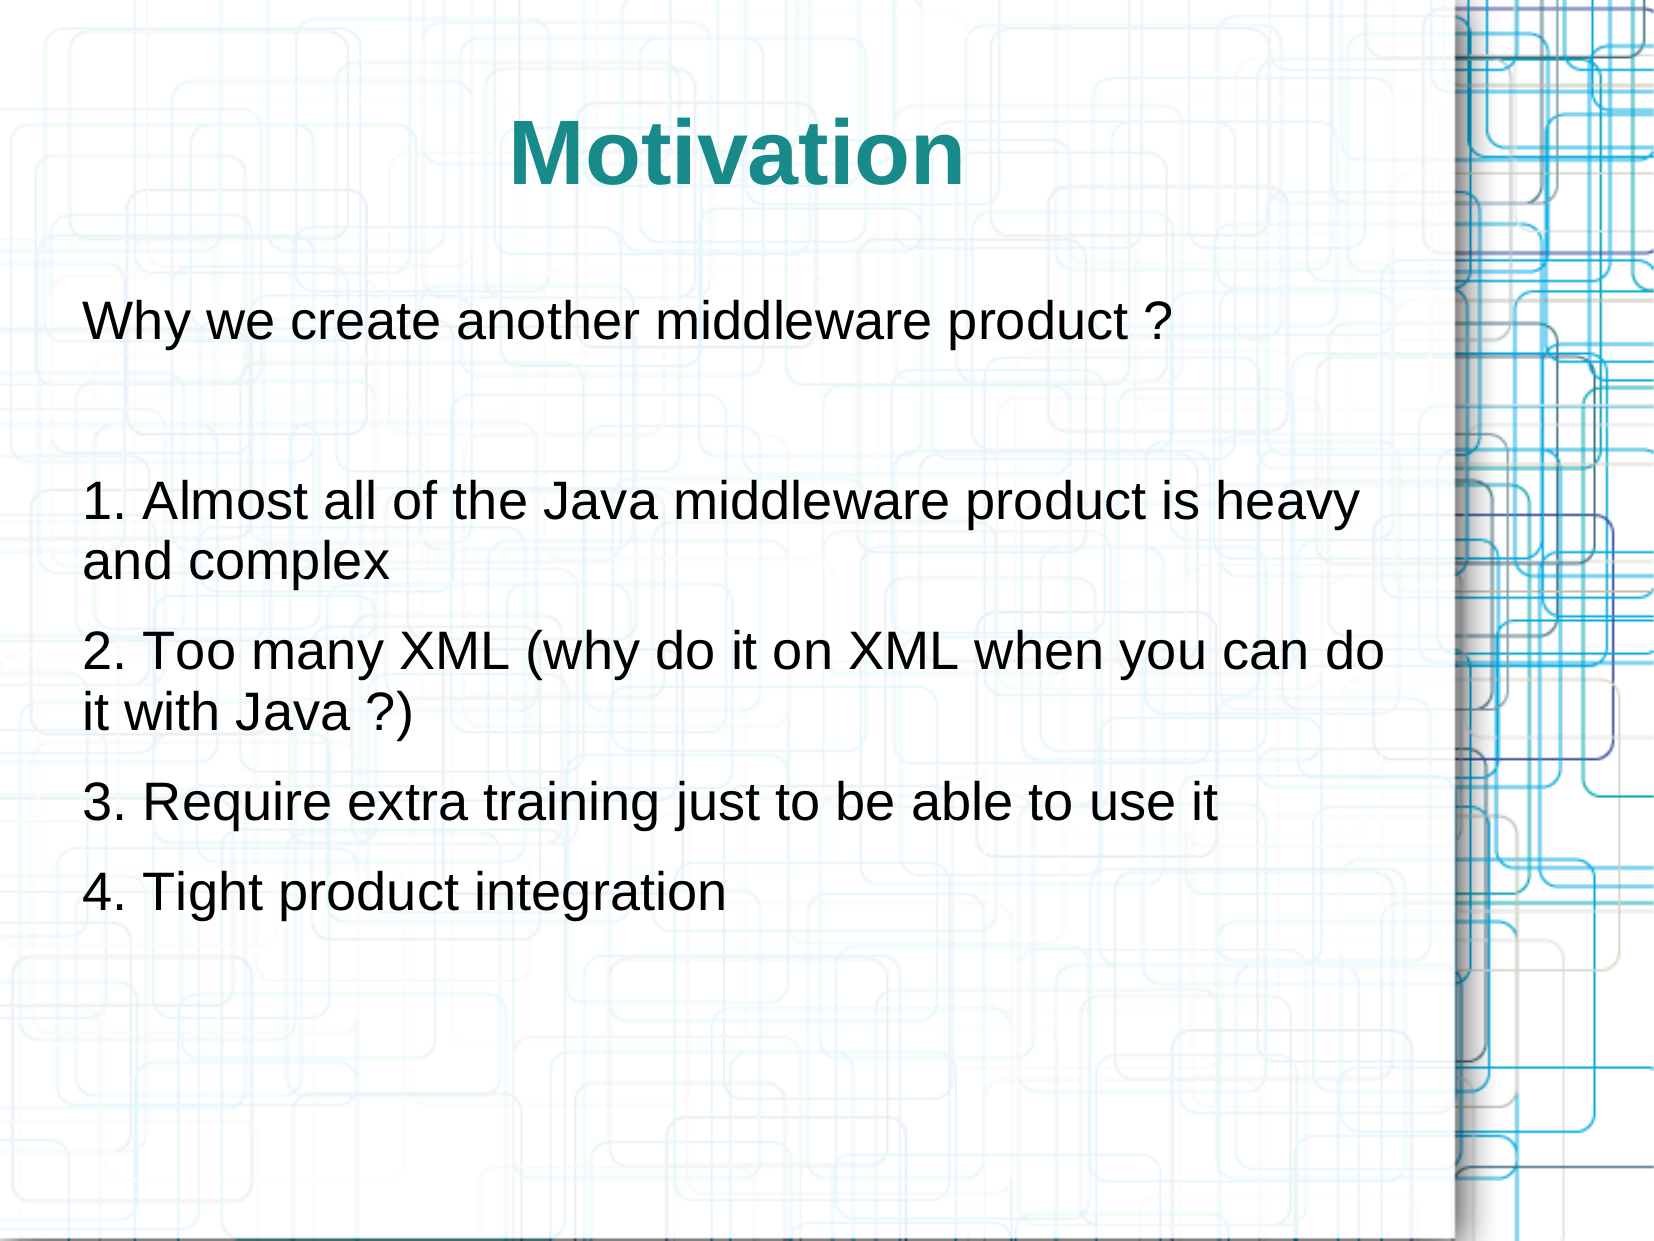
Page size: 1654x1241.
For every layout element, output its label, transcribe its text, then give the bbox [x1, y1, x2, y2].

title Motivation [59, 49, 1418, 257]
list Why we create another middleware product ? 1. Almost all of the Java middleware product is heavy and complex 2. Too many XML (why do it on XML when you can do it with Java ?) 3. Require extra training just to be able to use it 4. Tight product integration [82, 290, 1418, 1109]
picture [0, 0, 1654, 1241]
